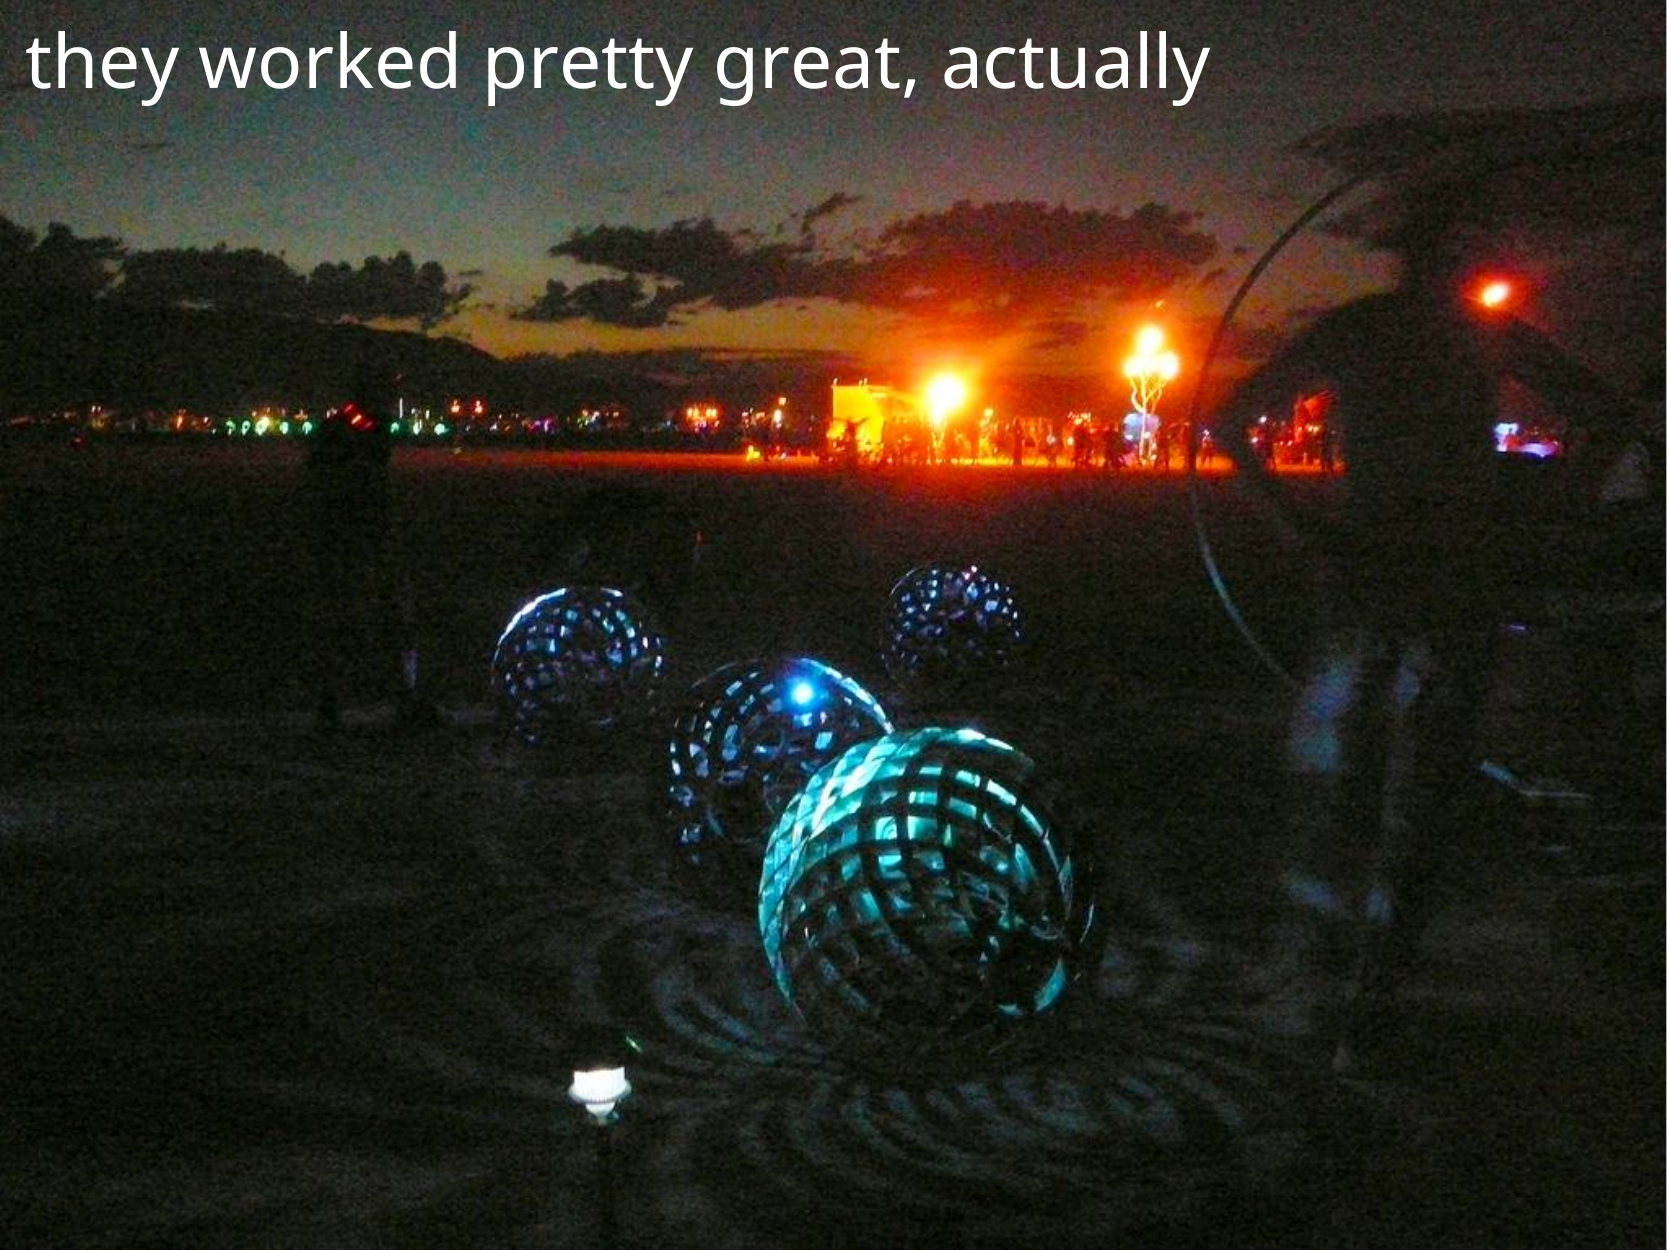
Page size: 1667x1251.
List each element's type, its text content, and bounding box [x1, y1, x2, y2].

title they worked pretty great, actually [0, 0, 1667, 113]
picture [0, 113, 1667, 1251]
